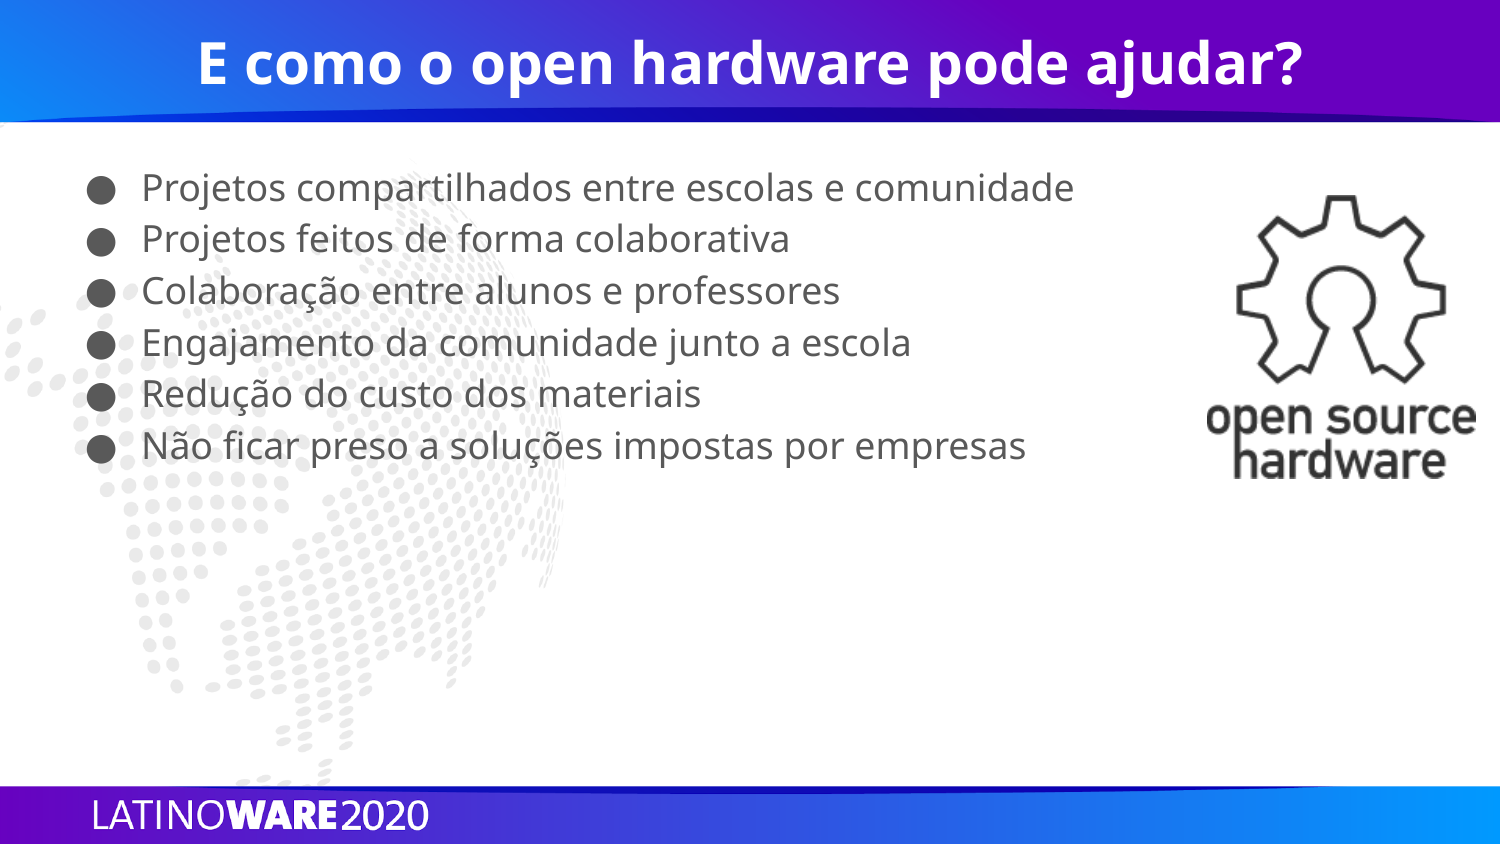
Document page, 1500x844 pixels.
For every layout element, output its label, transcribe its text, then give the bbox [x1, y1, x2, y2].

picture [0, 0, 1500, 844]
list Projetos compartilhados entre escolas e comunidade Projetos feitos de forma colaborativa Colaboração entre alunos e professores Engajamento da comunidade junto a escola Redução do custo dos materiais Não ficar preso a soluções impostas por empresas [51, 141, 1449, 750]
title E como o open hardware pode ajudar? [51, 11, 1449, 106]
